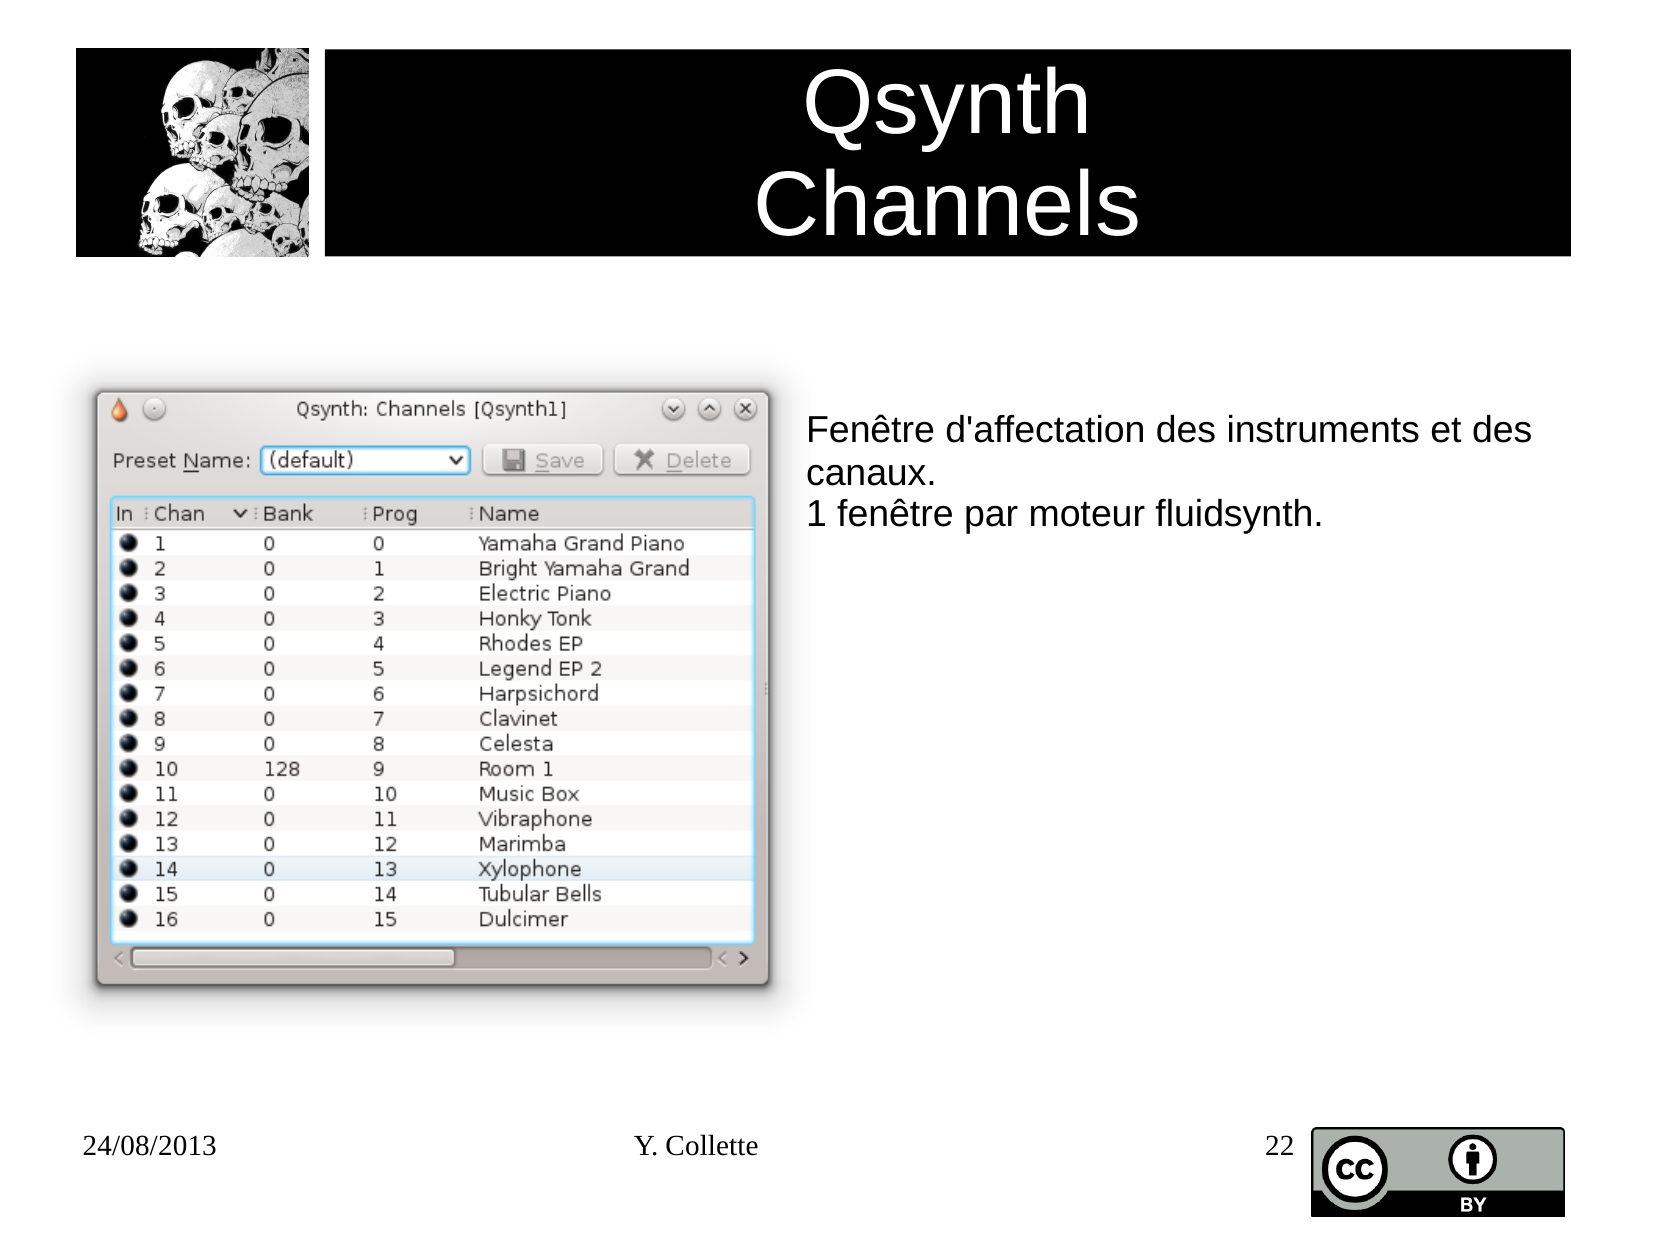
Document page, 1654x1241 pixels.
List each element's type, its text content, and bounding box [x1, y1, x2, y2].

title Qsynth Channels [324, 49, 1571, 257]
picture [76, 48, 309, 257]
picture [1311, 1127, 1565, 1217]
picture [35, 330, 831, 1047]
text_box Fenêtre d'affectation des instruments et des canaux. 1 fenêtre par moteur fluidsynth. [791, 401, 1619, 543]
